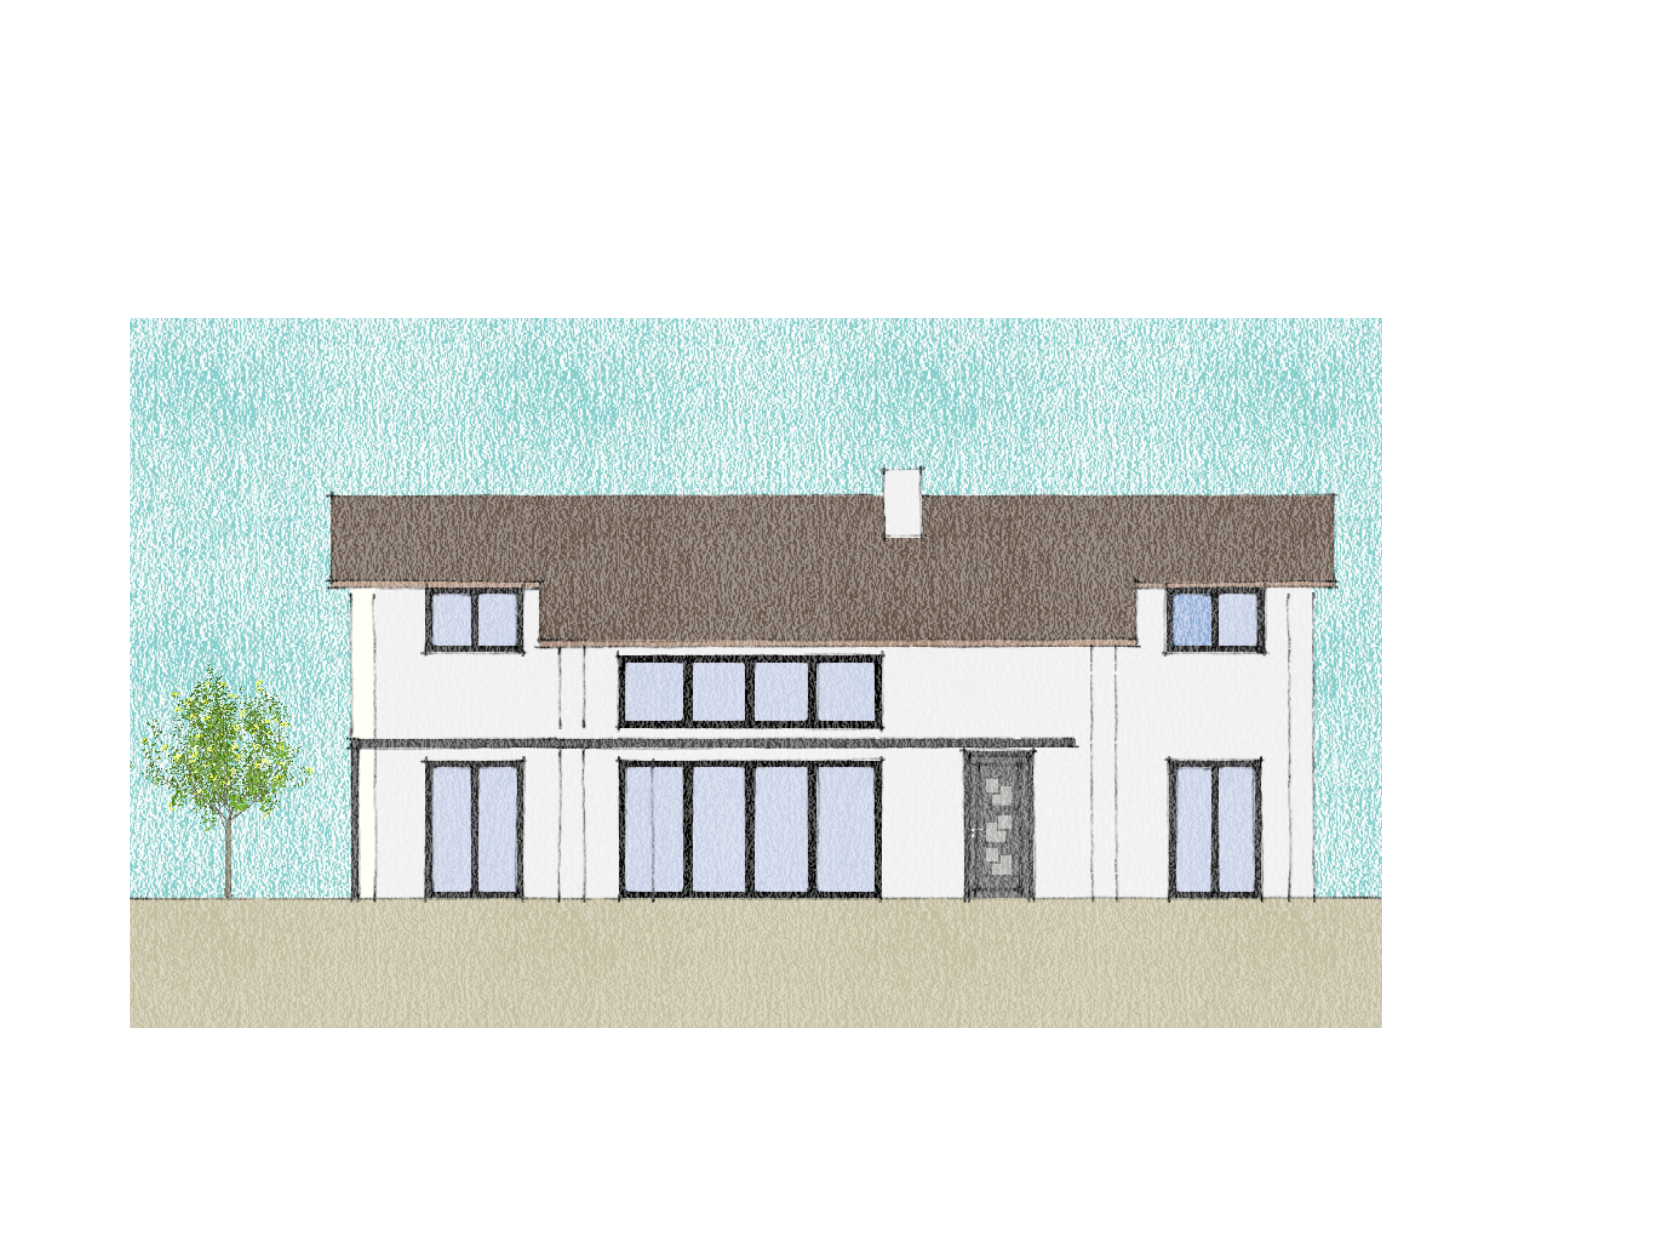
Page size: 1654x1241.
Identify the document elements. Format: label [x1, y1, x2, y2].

picture [129, 318, 1382, 1028]
